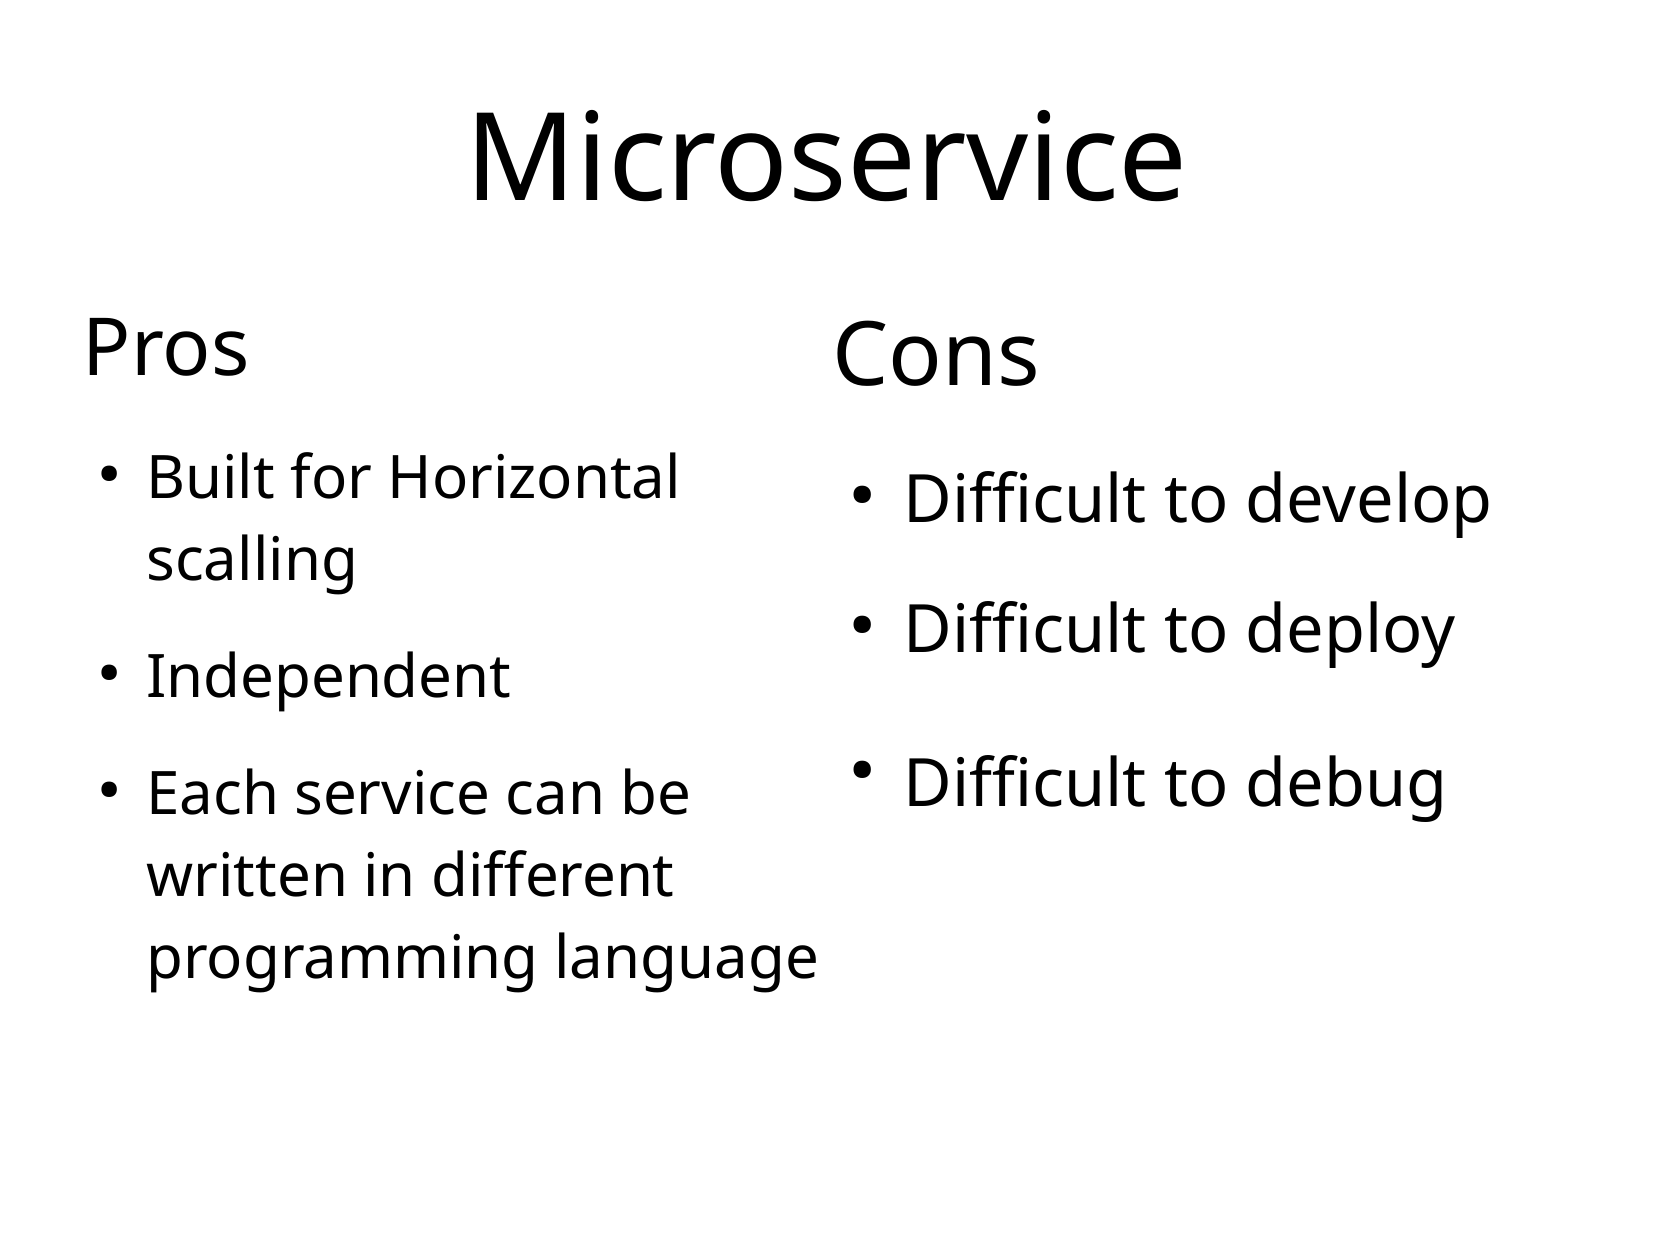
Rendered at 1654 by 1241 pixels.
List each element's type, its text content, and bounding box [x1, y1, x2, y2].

list Pros Built for Horizontal scalling Independent Each service can be written in different programming language [82, 290, 826, 1010]
title Microservice [82, 49, 1571, 257]
list Cons Difficult to develop Difficult to deploy Difficult to debug [832, 290, 1576, 1010]
